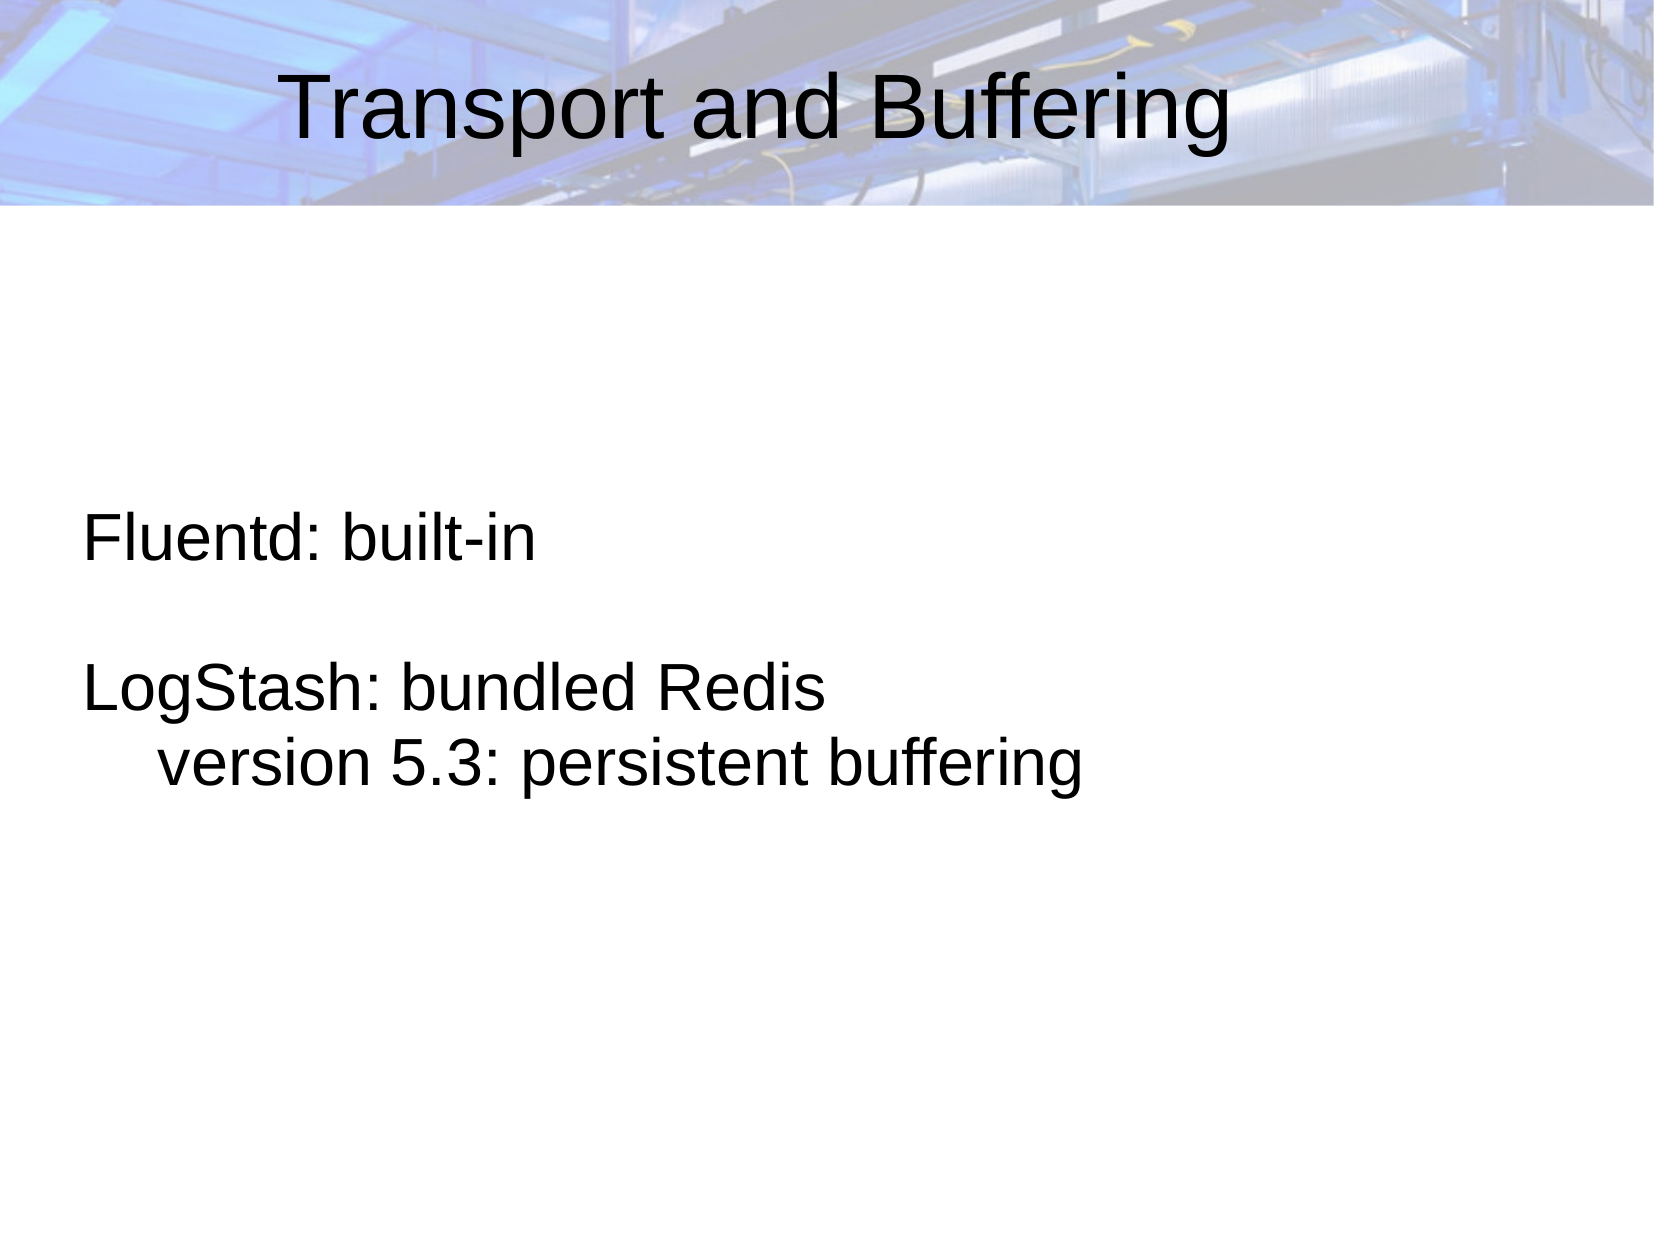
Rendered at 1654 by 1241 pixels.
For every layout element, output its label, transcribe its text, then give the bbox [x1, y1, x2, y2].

title Transport and Buffering [11, 2, 1501, 211]
picture [0, 0, 1654, 1241]
subtitle Fluentd: built-in LogStash: bundled Redis version 5.3: persistent buffering [82, 290, 1538, 1010]
